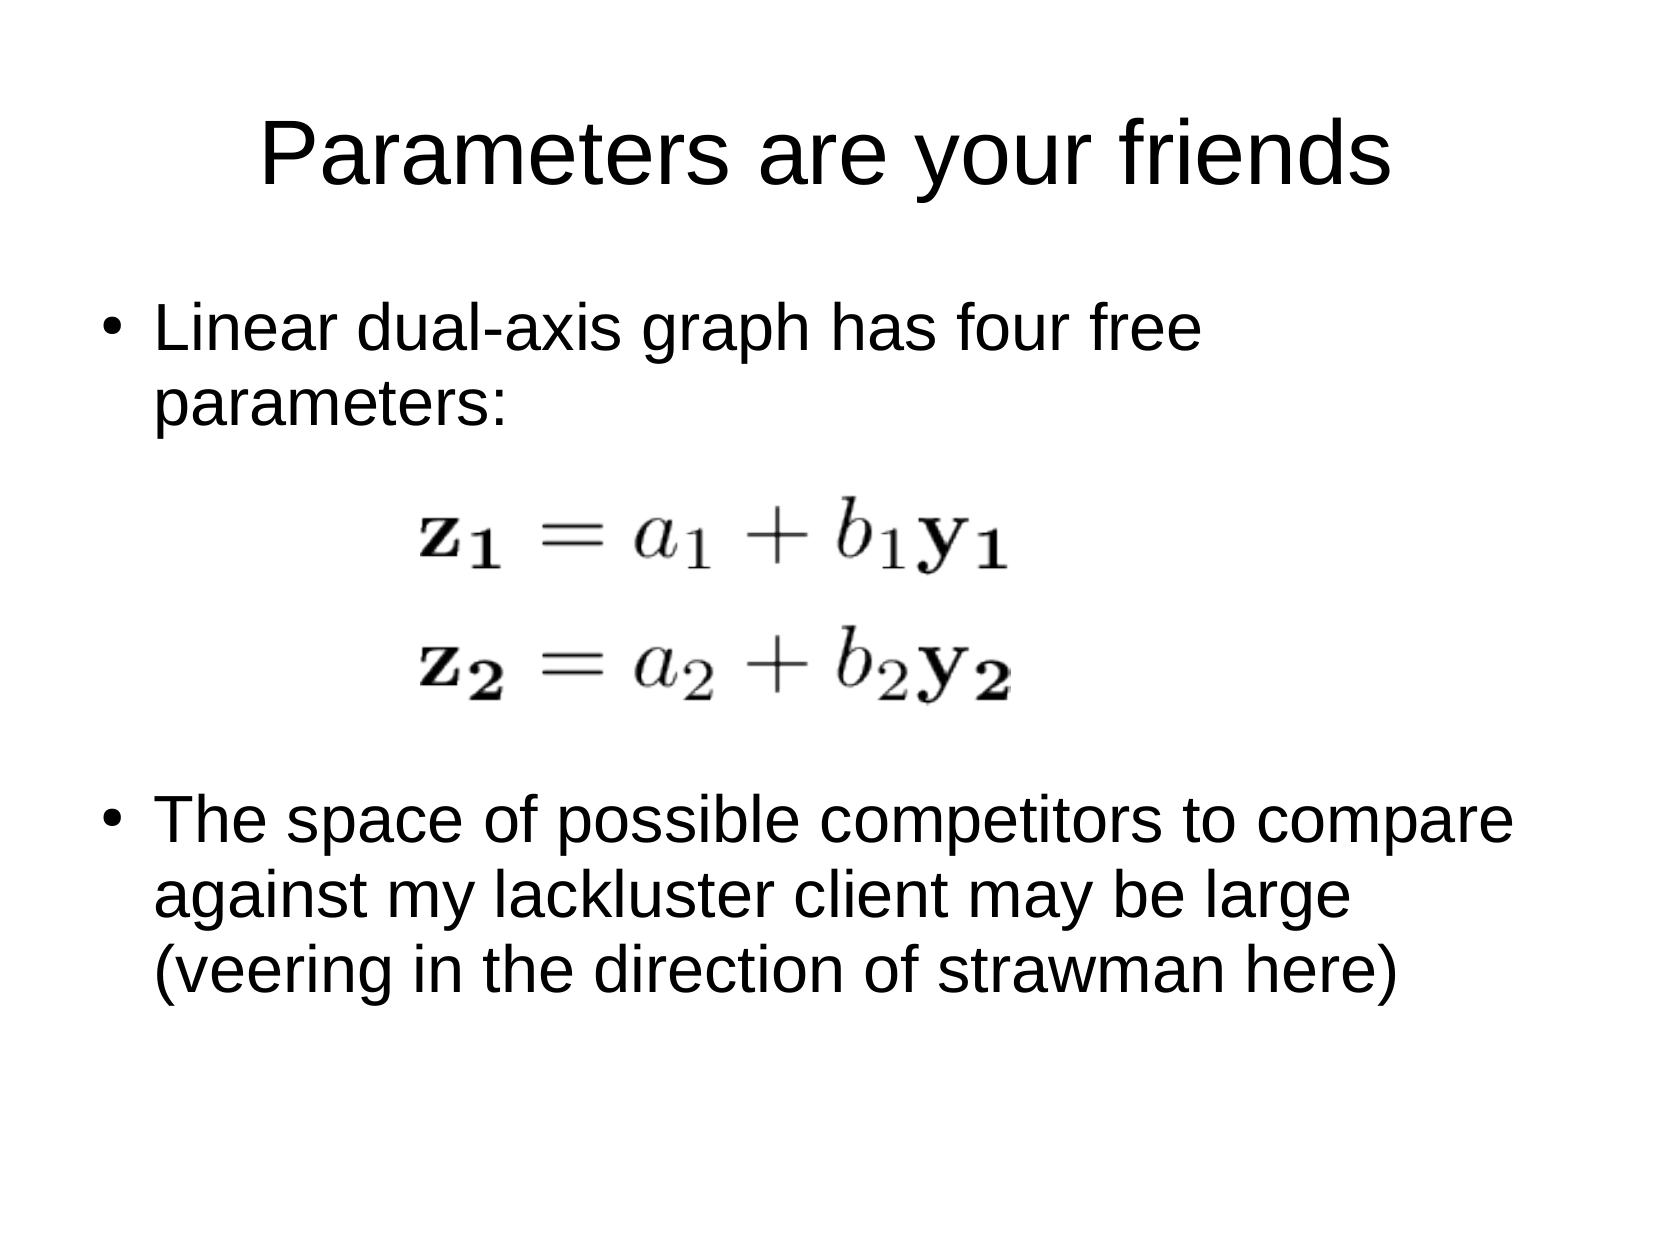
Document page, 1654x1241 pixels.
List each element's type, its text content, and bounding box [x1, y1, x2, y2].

title Parameters are your friends [82, 49, 1571, 257]
list Linear dual-axis graph has four free parameters: The space of possible competitors to compare against my lackluster client may be large (veering in the direction of strawman here) [82, 290, 1571, 1109]
picture [420, 494, 1011, 706]
